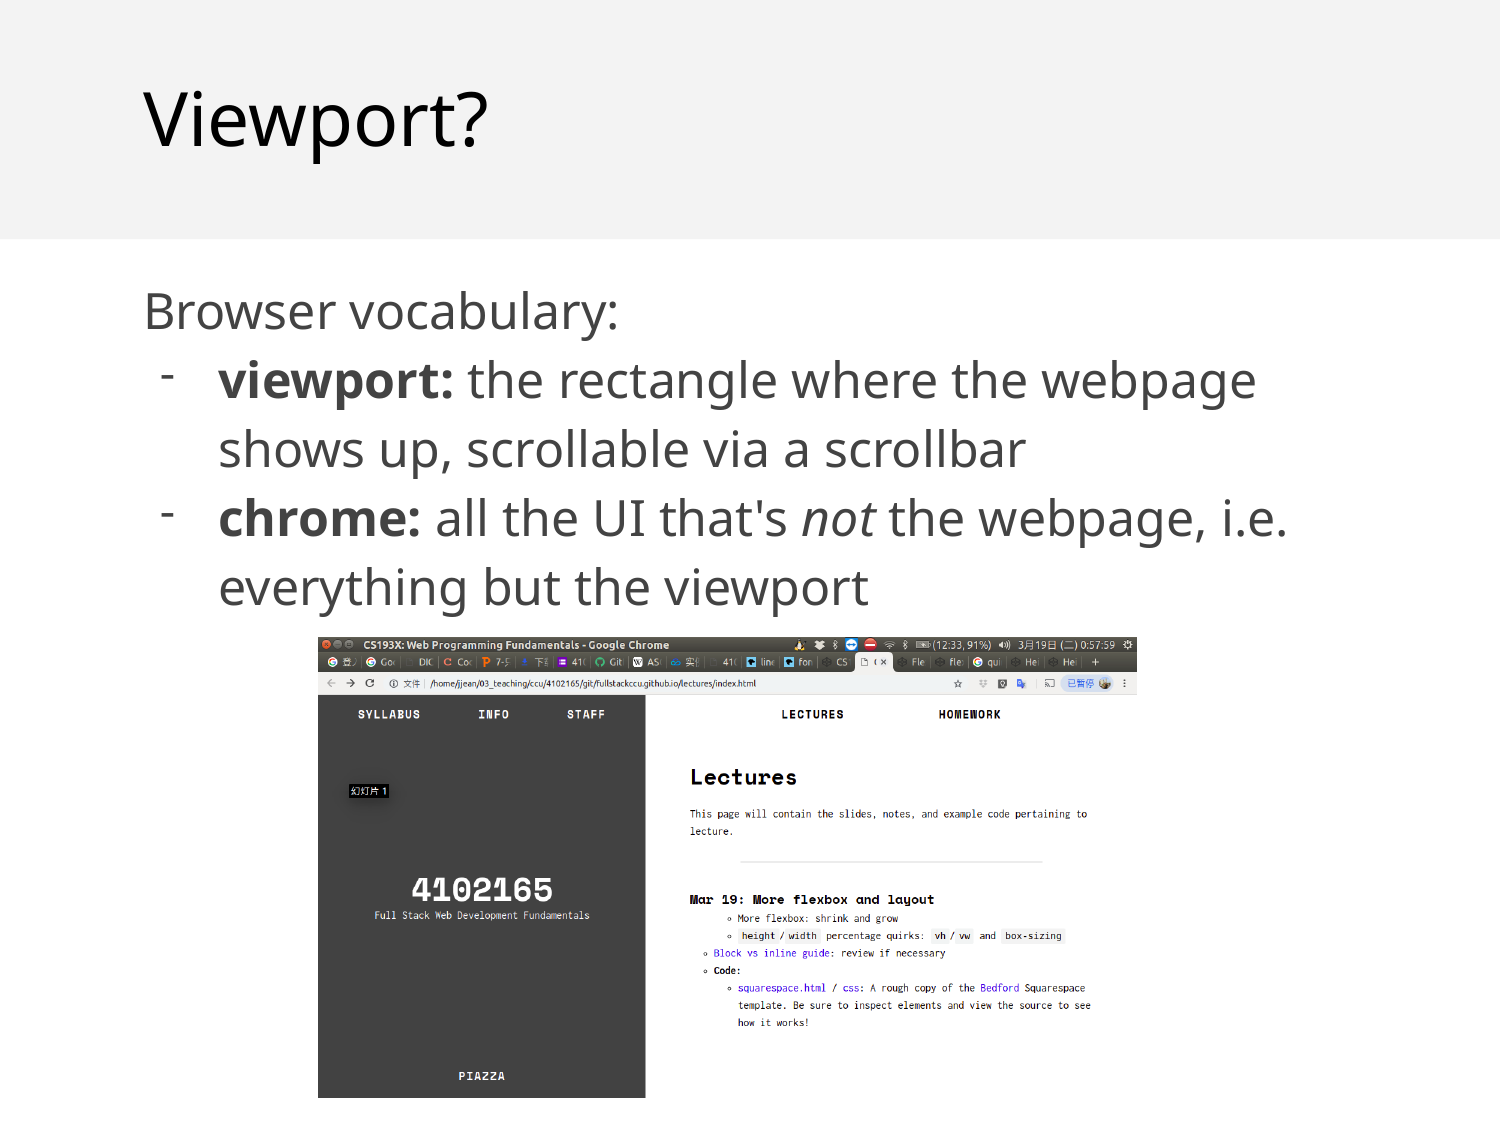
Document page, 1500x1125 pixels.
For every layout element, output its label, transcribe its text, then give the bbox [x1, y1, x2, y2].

title Viewport? [128, 56, 1372, 183]
picture [318, 637, 1137, 1098]
list Browser vocabulary: viewport: the rectangle where the webpage shows up, scrollable via a scrollbar chrome: all the UI that's not the webpage, i.e. everything but the viewport [128, 255, 1372, 1004]
